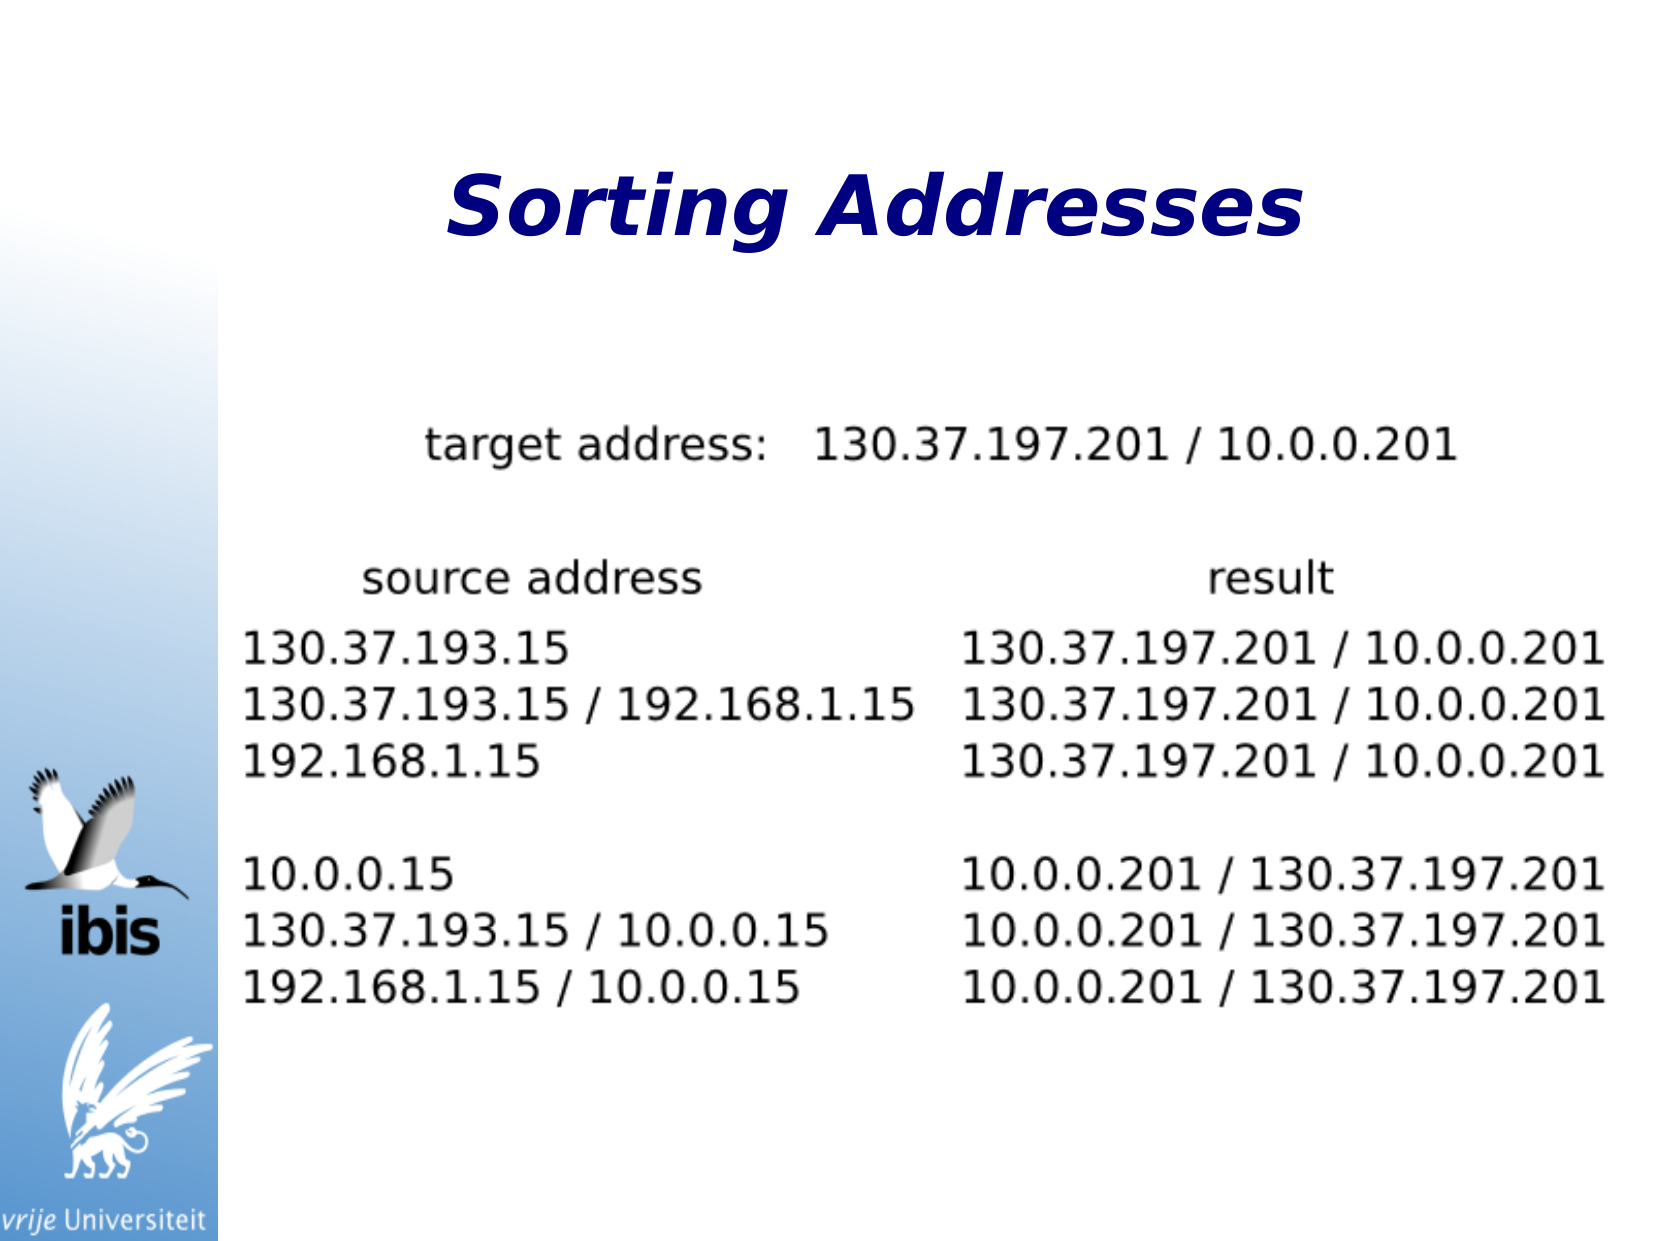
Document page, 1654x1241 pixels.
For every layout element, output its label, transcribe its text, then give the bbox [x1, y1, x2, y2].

picture [238, 415, 1623, 1024]
title Sorting Addresses [219, 102, 1534, 311]
picture [0, 0, 218, 1241]
